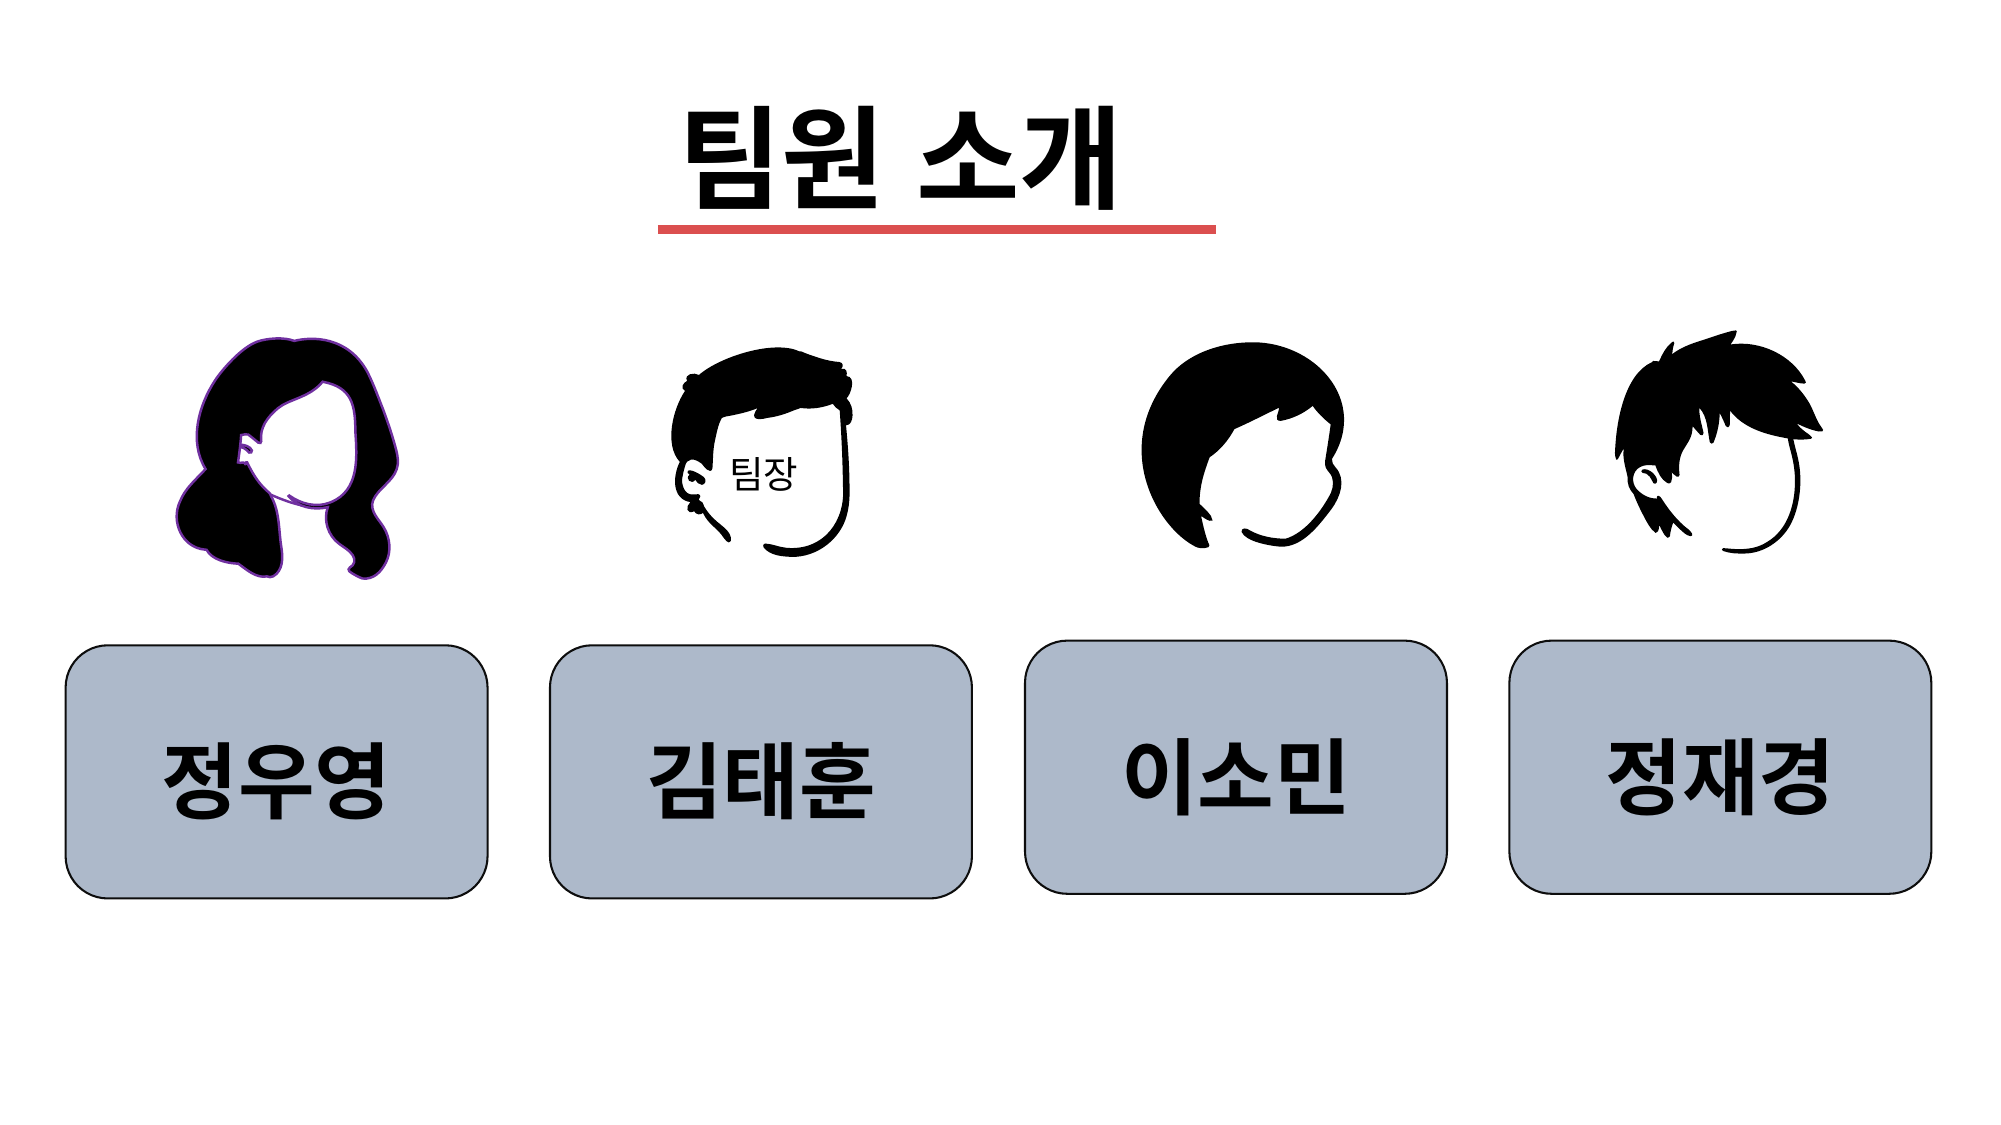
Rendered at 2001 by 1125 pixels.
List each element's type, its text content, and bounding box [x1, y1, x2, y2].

picture [662, 337, 862, 565]
title 팀원 소개 [663, 47, 1281, 281]
picture [1128, 324, 1364, 564]
text_box 팀장 [714, 443, 833, 505]
text_box 이소민 [1025, 640, 1447, 894]
text_box 정재경 [1509, 640, 1932, 894]
text_box 정우영 [65, 645, 488, 899]
text_box 김태훈 [549, 645, 972, 899]
picture [160, 324, 408, 591]
picture [1606, 323, 1831, 563]
